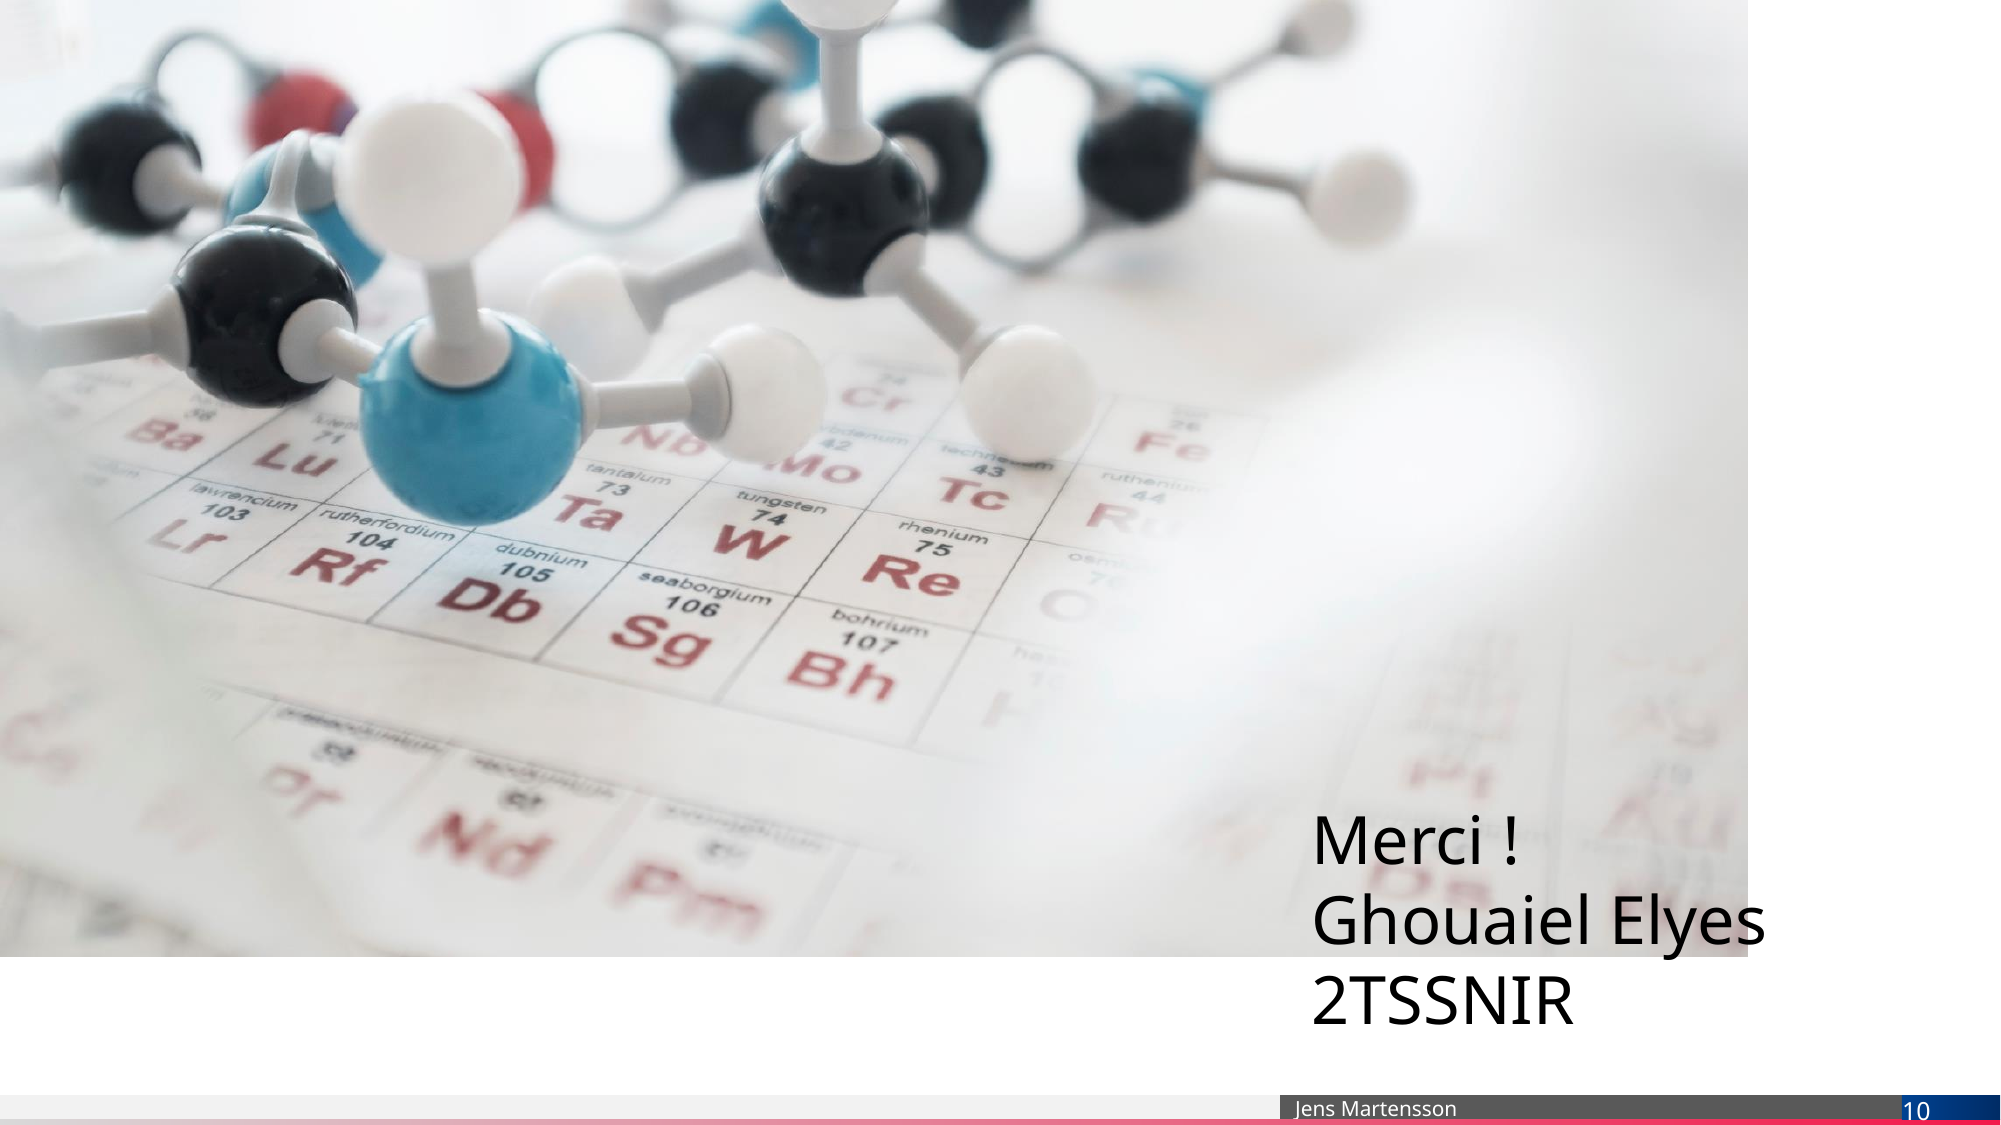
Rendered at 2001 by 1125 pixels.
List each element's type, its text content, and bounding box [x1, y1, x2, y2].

text_box <numéro> [1901, 1095, 2000, 1120]
text_box Merci ! Ghouaiel Elyes 2TSSNIR [1296, 790, 1940, 1048]
picture [0, 0, 1748, 957]
